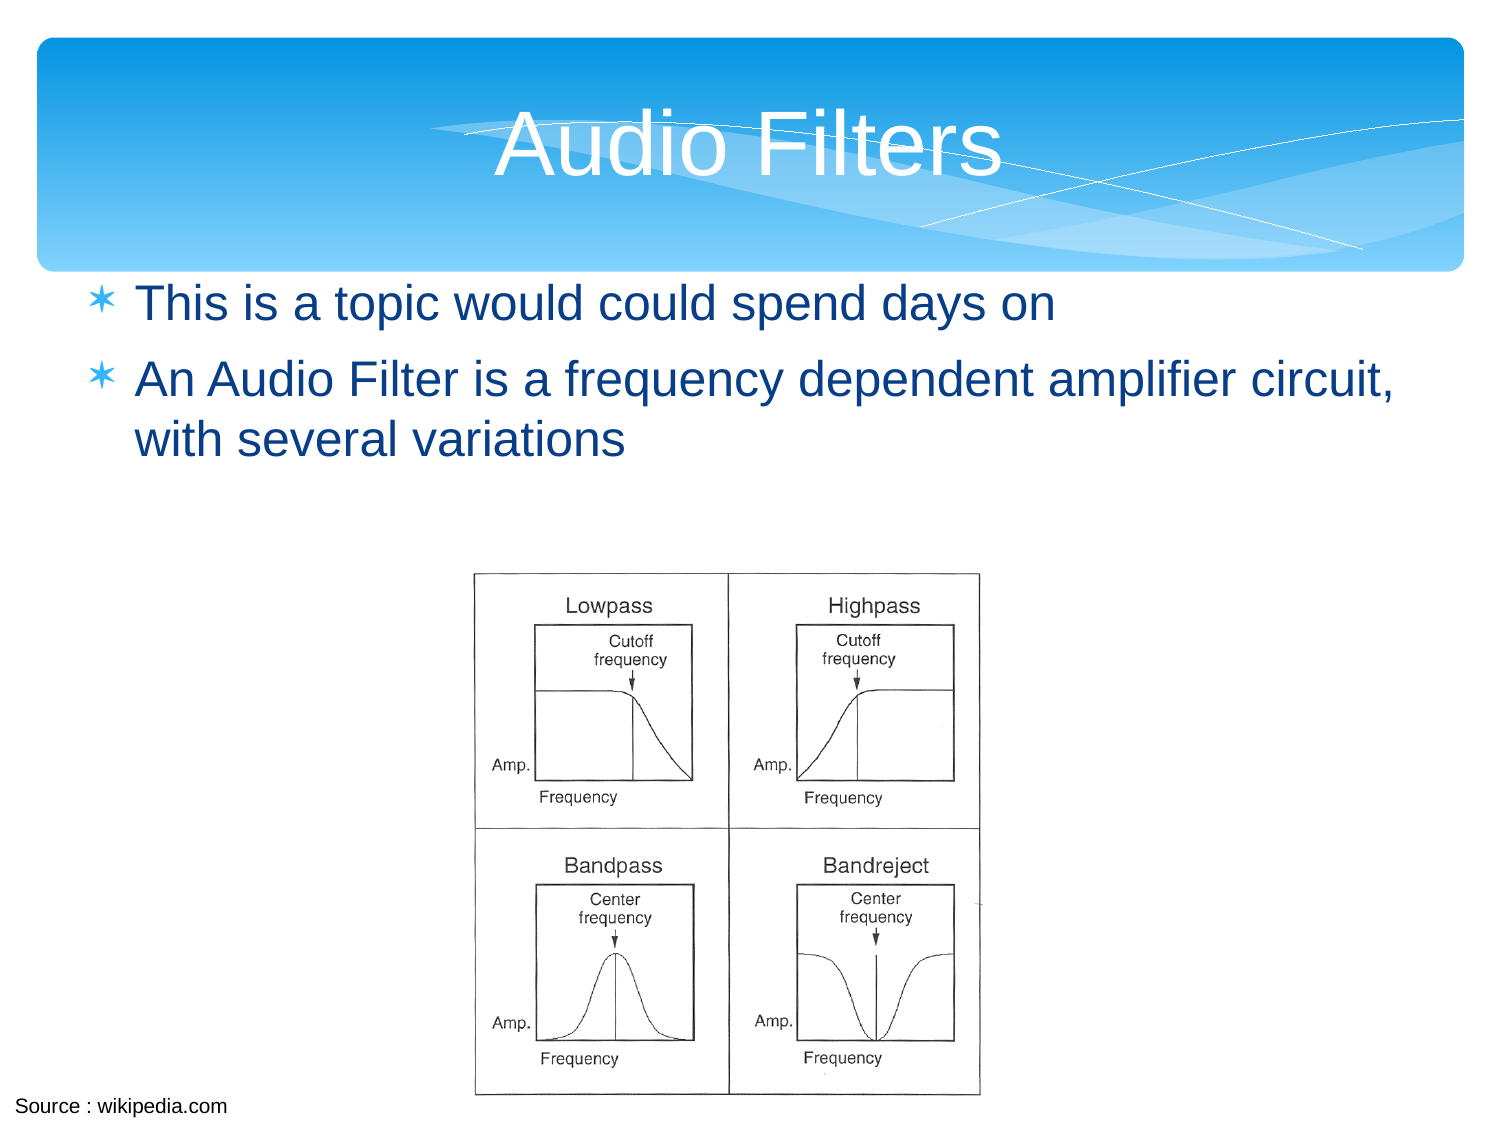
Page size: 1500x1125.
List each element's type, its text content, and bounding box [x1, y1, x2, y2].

text_box Source : wikipedia.com [0, 1084, 331, 1125]
picture [462, 562, 994, 1104]
title Audio Filters [75, 45, 1426, 233]
list This is a topic would could spend days on An Audio Filter is a frequency dependent amplifier circuit, with several variations [75, 262, 1426, 1005]
